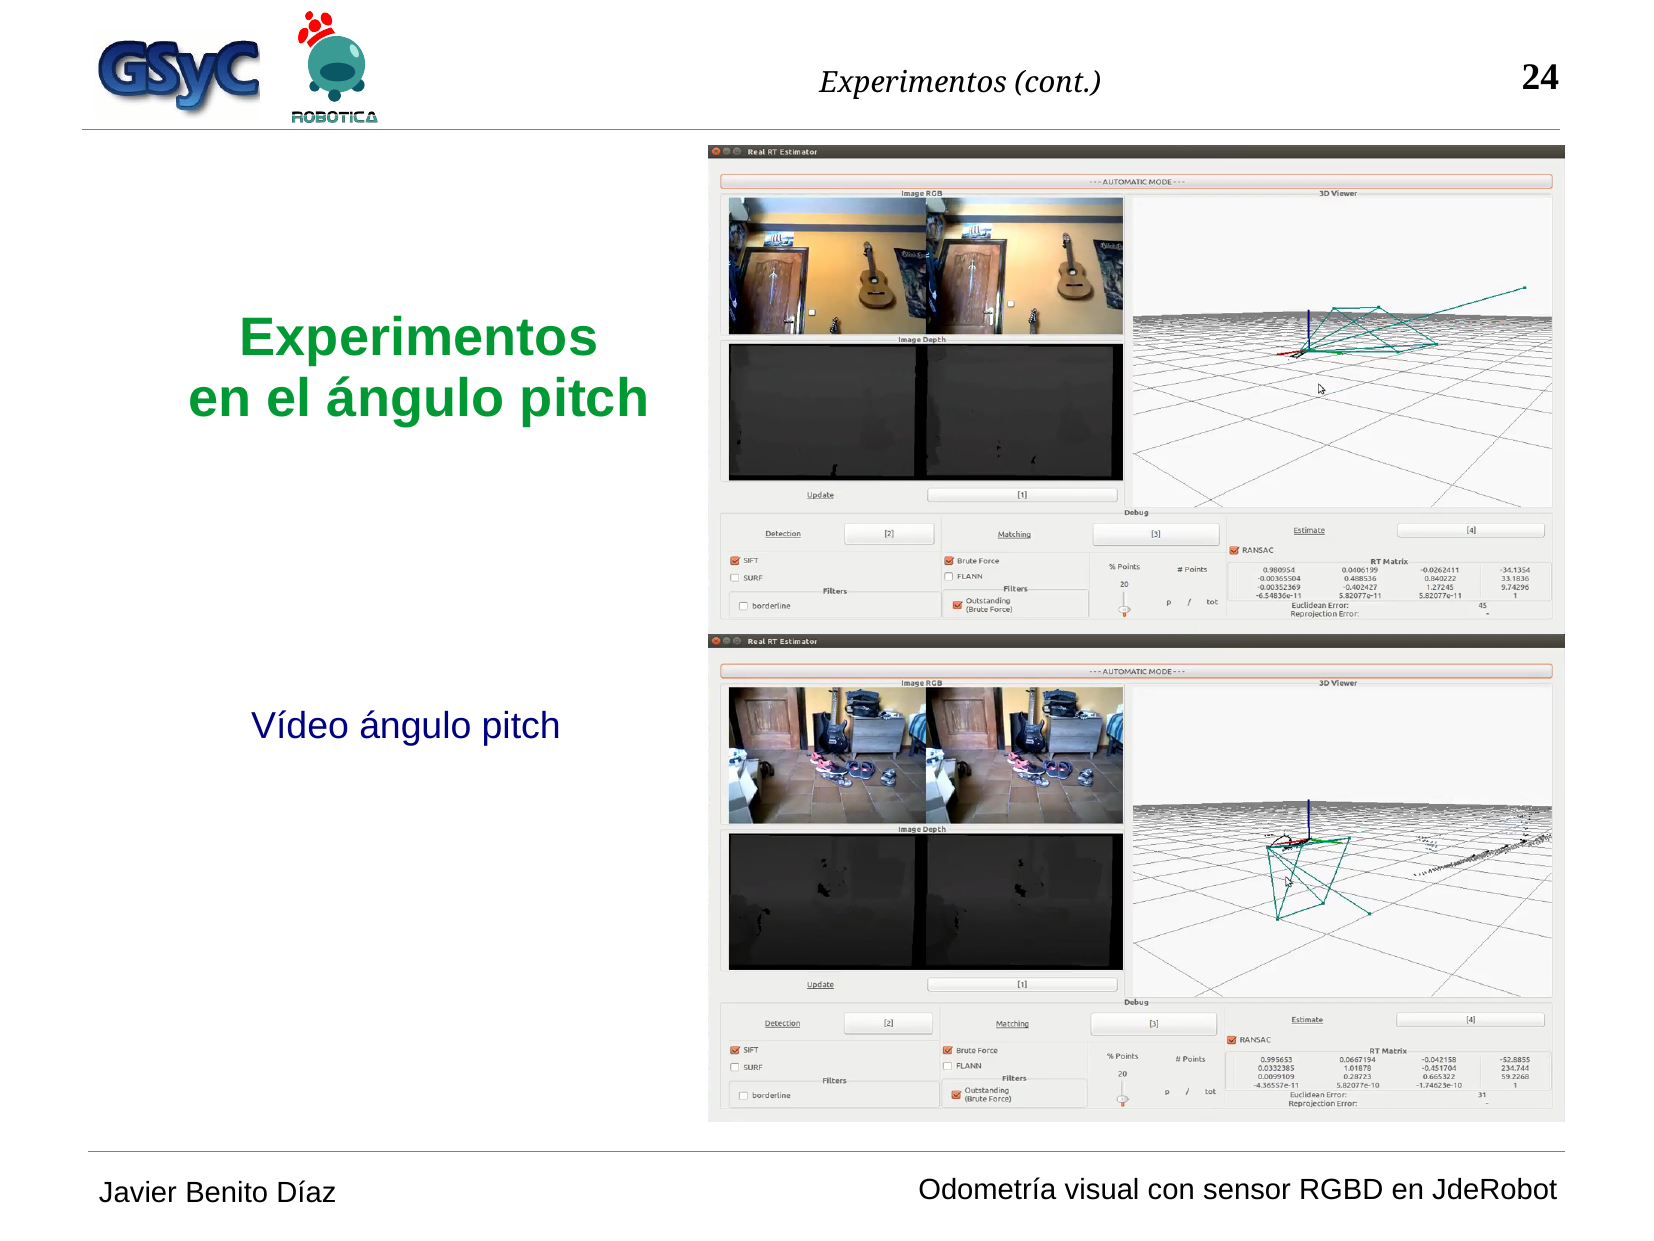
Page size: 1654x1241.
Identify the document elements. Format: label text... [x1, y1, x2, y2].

picture [94, 28, 260, 119]
picture [292, 11, 378, 123]
title Experimentos en el ángulo pitch [0, 304, 708, 532]
text_box Vídeo ángulo pitch [236, 696, 620, 768]
picture [708, 145, 1565, 1123]
text_box Experimentos (cont.) [709, 53, 1211, 103]
